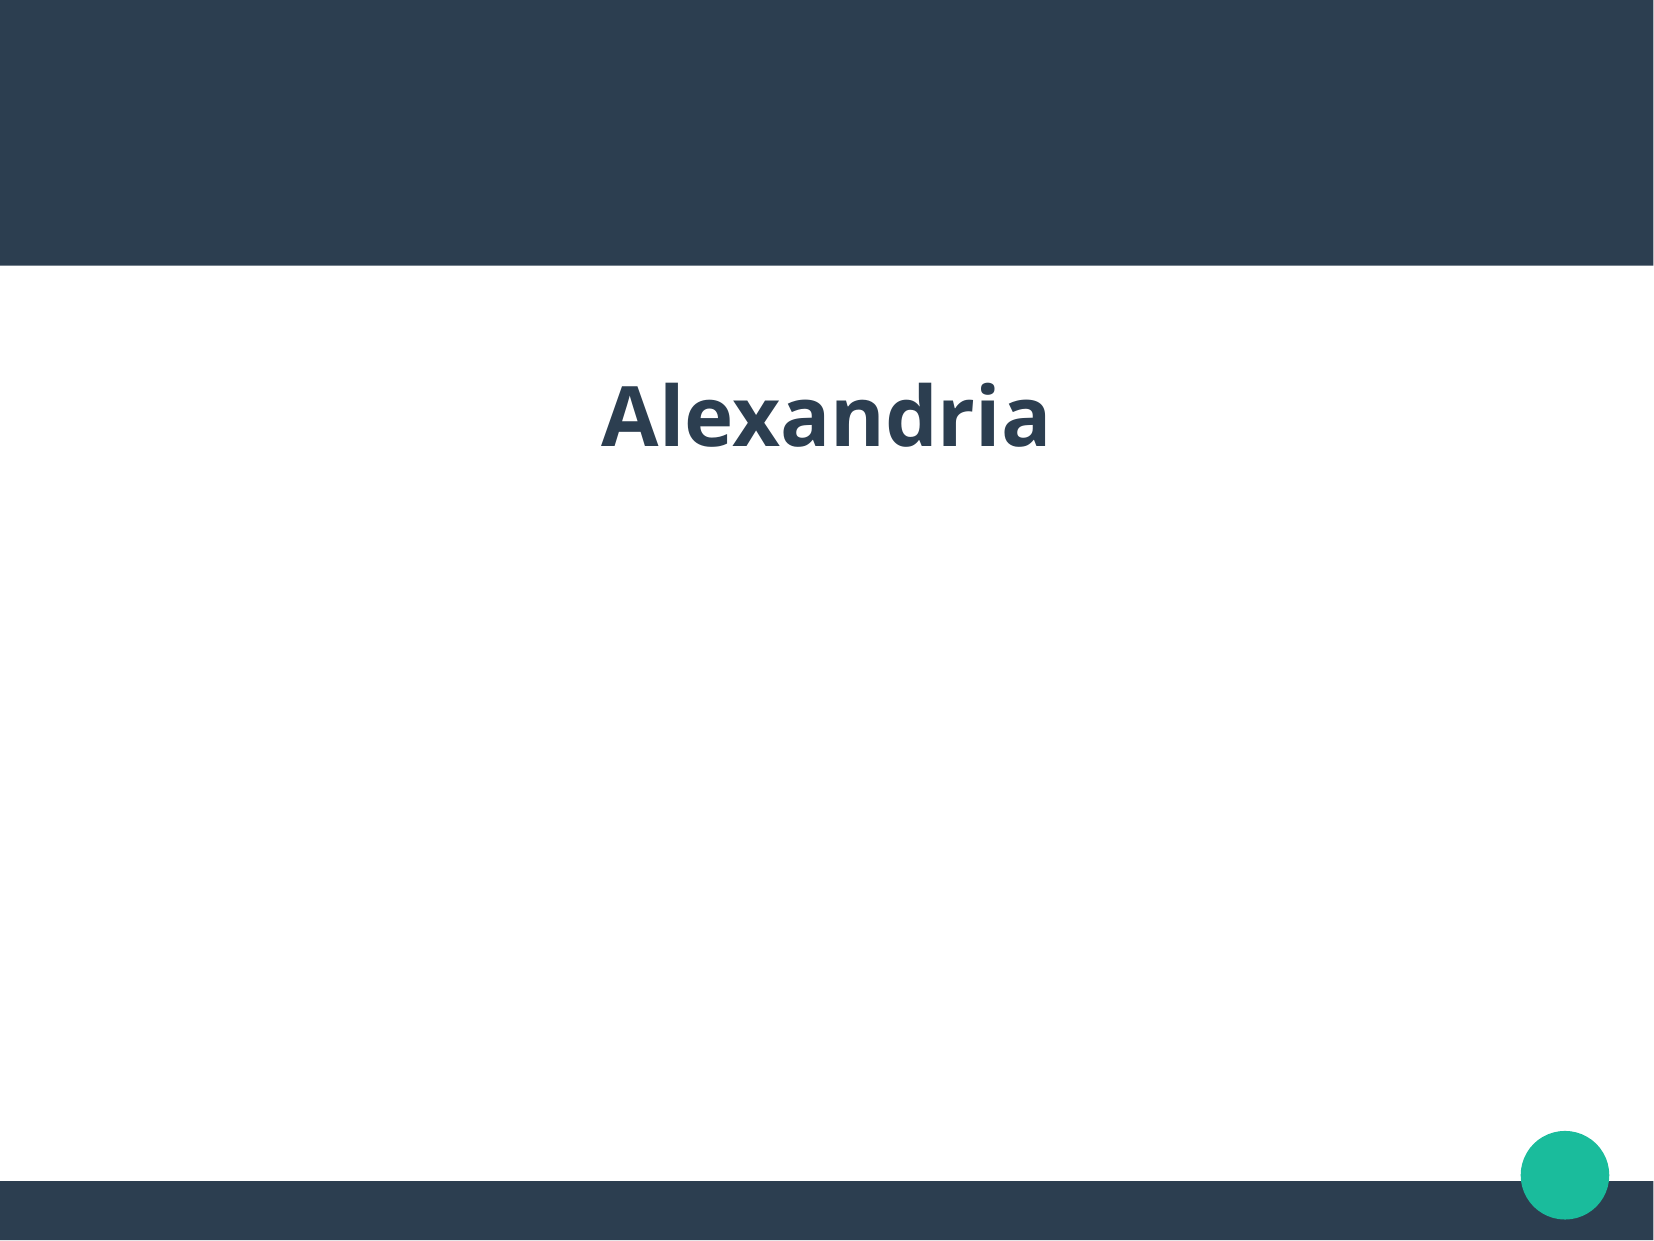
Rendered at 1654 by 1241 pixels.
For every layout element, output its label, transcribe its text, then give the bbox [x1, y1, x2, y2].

subtitle Alexandria [59, 49, 1595, 779]
